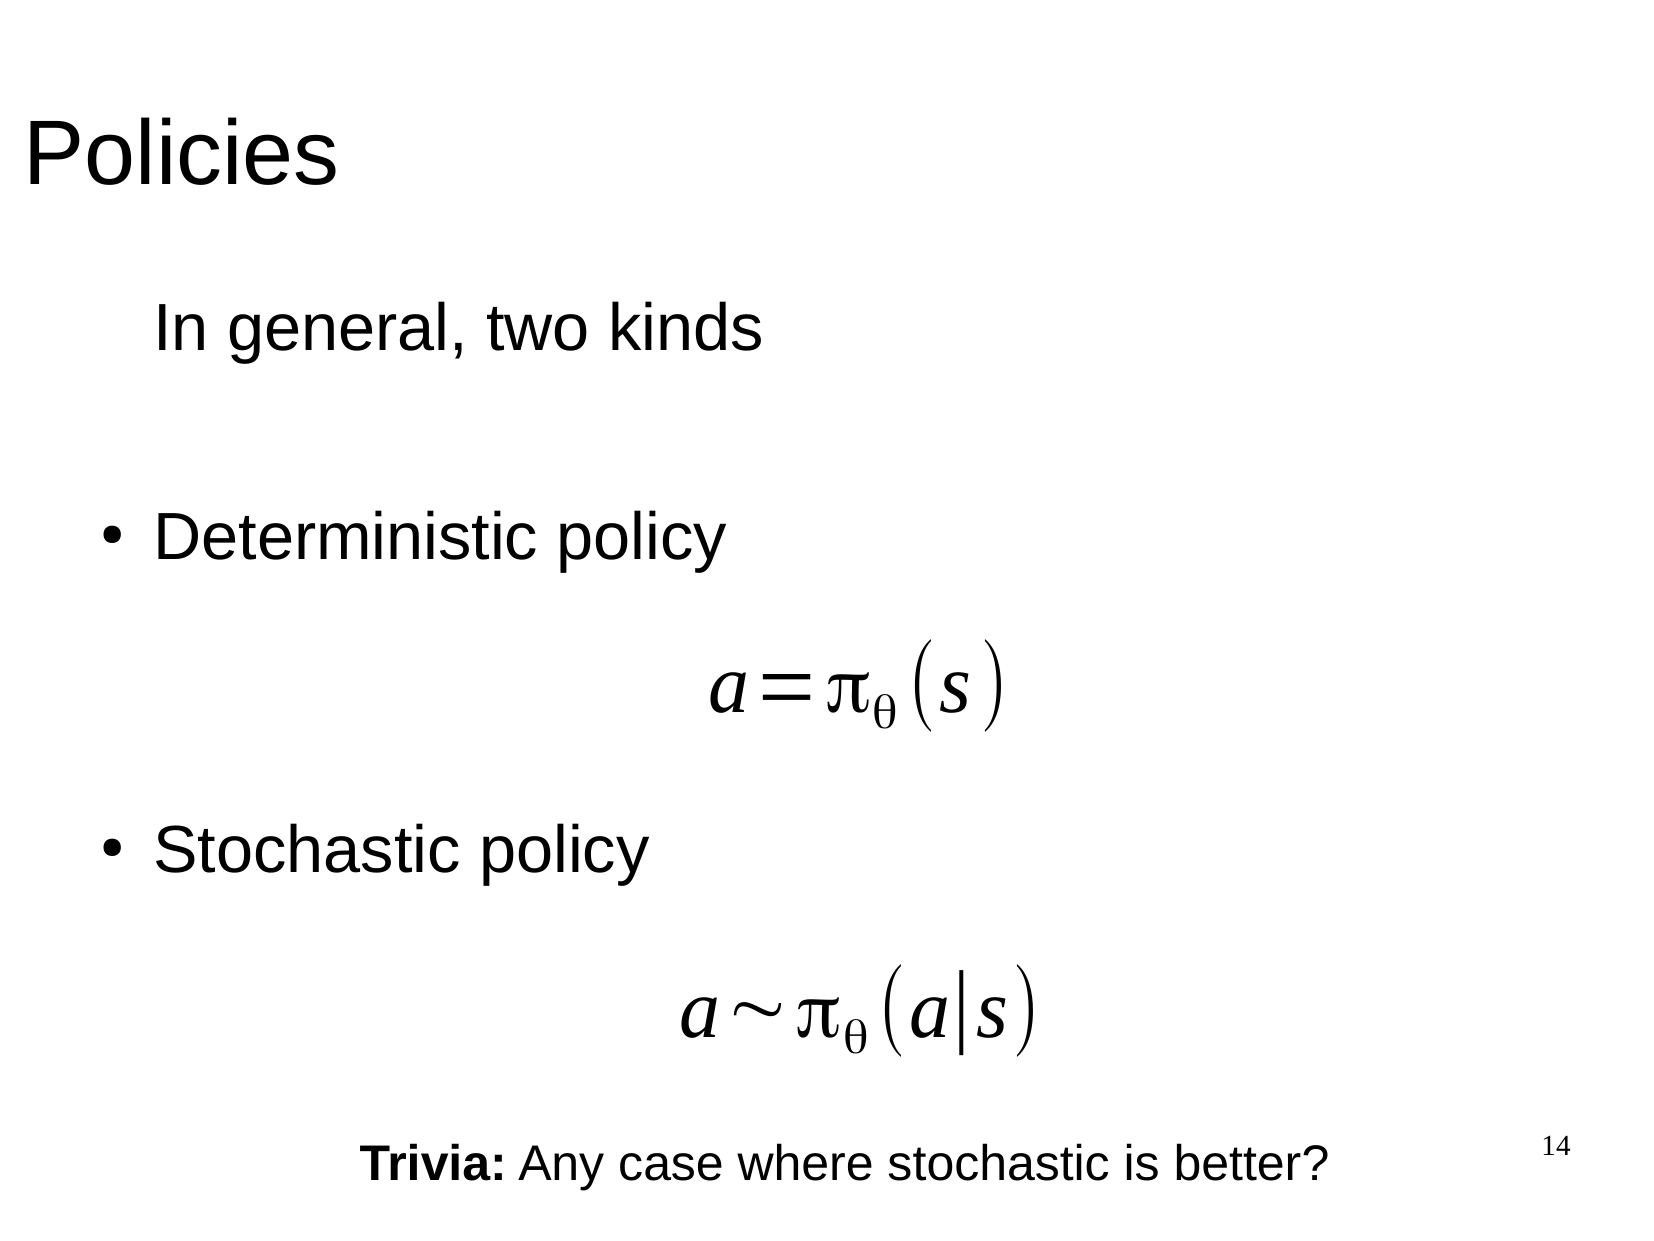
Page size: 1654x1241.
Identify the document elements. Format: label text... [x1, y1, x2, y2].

title Policies [23, 49, 1512, 257]
text_box Trivia: Any case where stochastic is better? [177, 1128, 1513, 1200]
chart [688, 633, 1025, 736]
list In general, two kinds Deterministic policy Stochastic policy [82, 290, 1571, 1010]
chart [658, 958, 1060, 1060]
